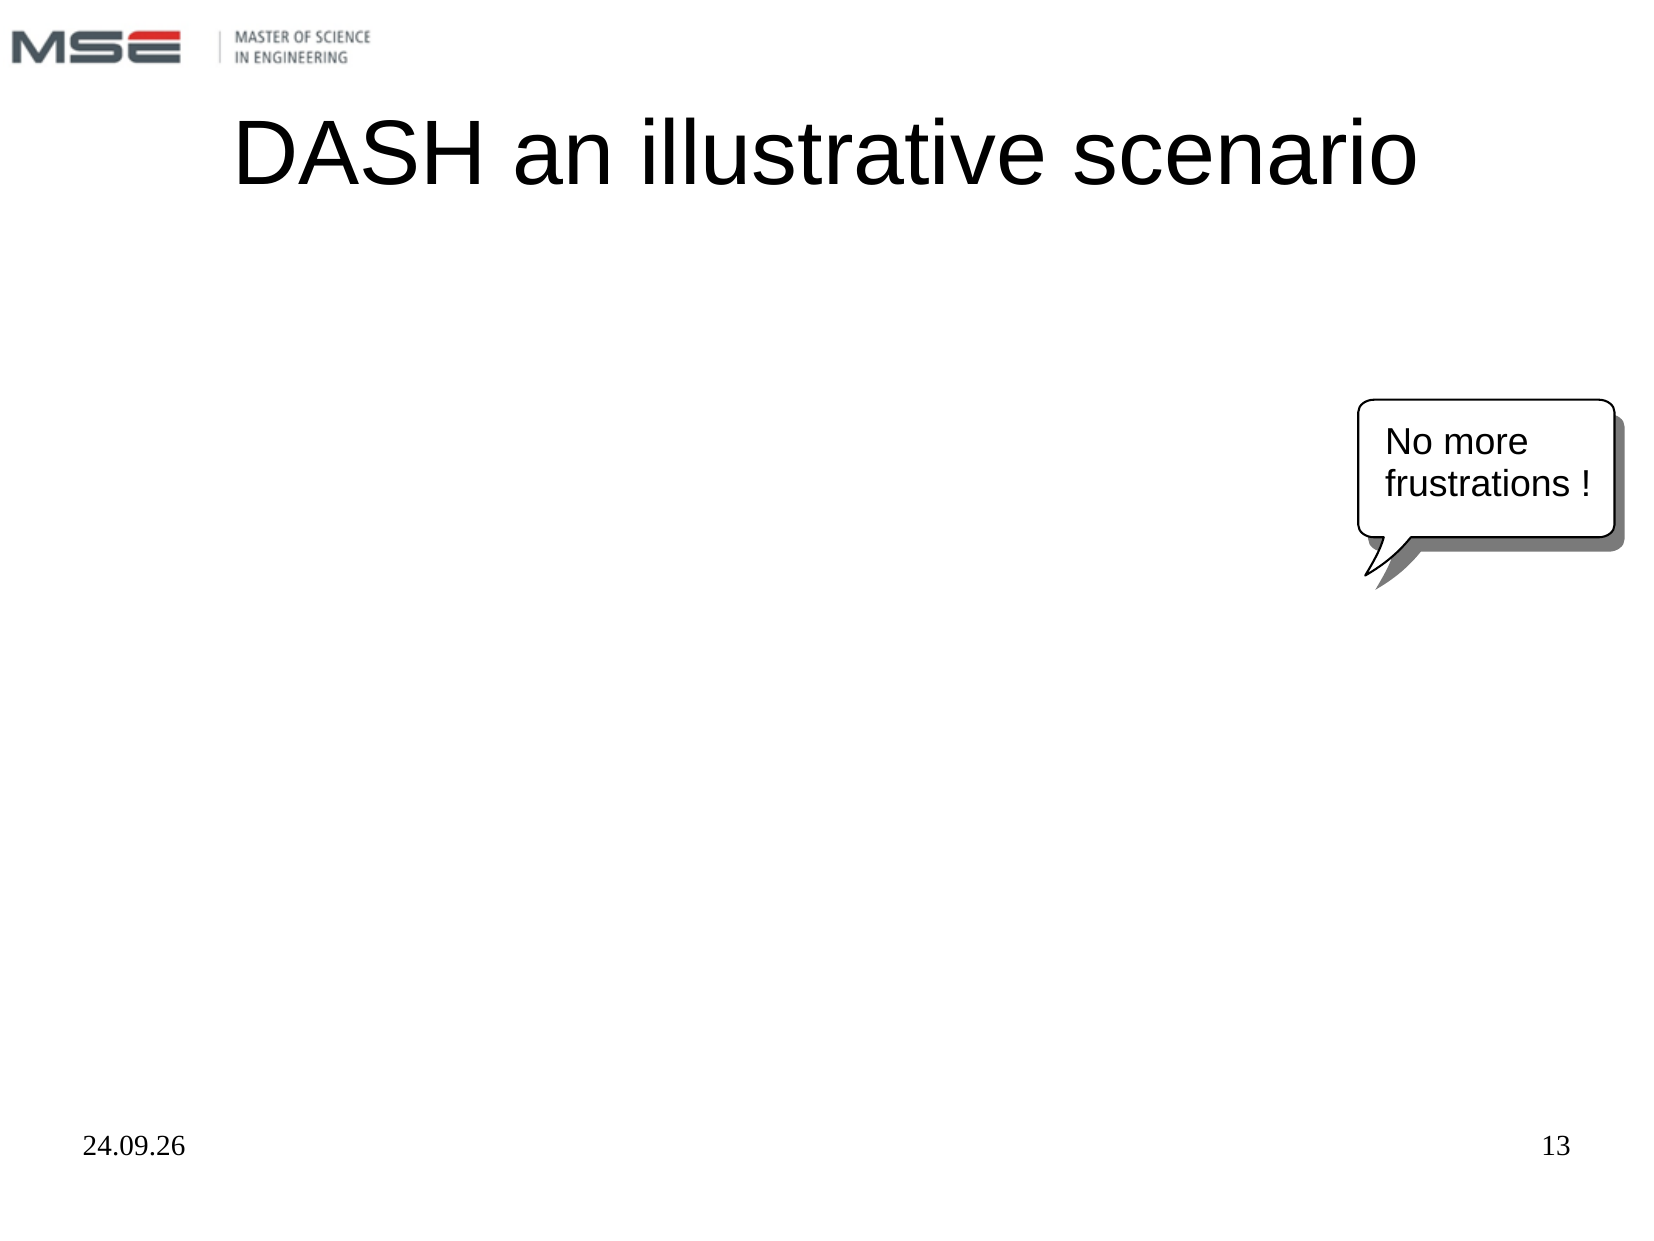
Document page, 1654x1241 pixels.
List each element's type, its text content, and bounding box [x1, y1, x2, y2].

text_box No more frustrations ! [1370, 413, 1607, 513]
picture [196, 290, 1654, 1010]
picture [3, 0, 402, 107]
title DASH an illustrative scenario [82, 49, 1571, 257]
